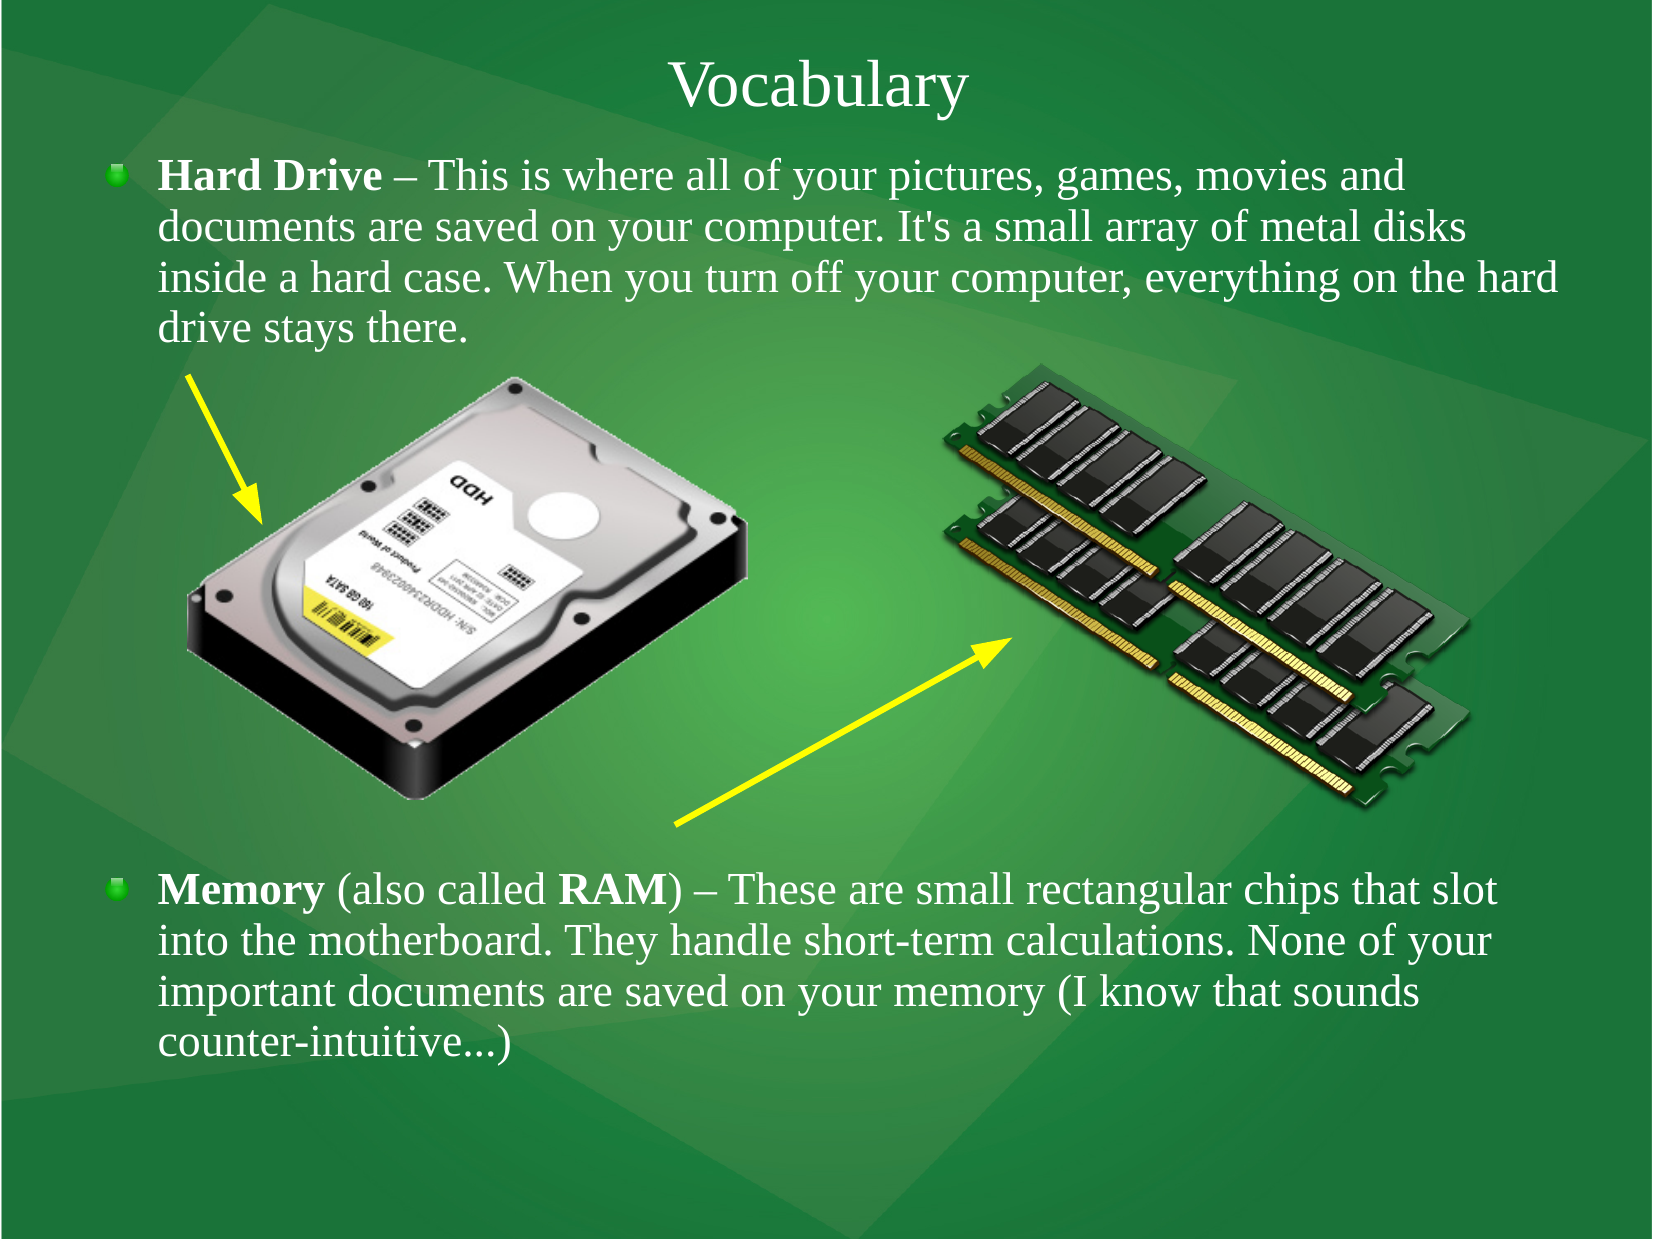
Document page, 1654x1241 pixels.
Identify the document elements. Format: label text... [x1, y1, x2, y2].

picture [0, 0, 1652, 1241]
list Hard Drive – This is where all of your pictures, games, movies and documents are saved on your computer. It's a small array of metal disks inside a hard case. When you turn off your computer, everything on the hard drive stays there. Memory (also called RAM) – These are small rectangular chips that slot into the motherboard. They handle short-term calculations. None of your important documents are saved on your memory (I know that sounds counter-intuitive...) [86, 150, 1576, 1233]
picture [729, 789, 748, 800]
title Vocabulary [75, 0, 1564, 188]
picture [937, 341, 1480, 826]
picture [187, 374, 748, 800]
